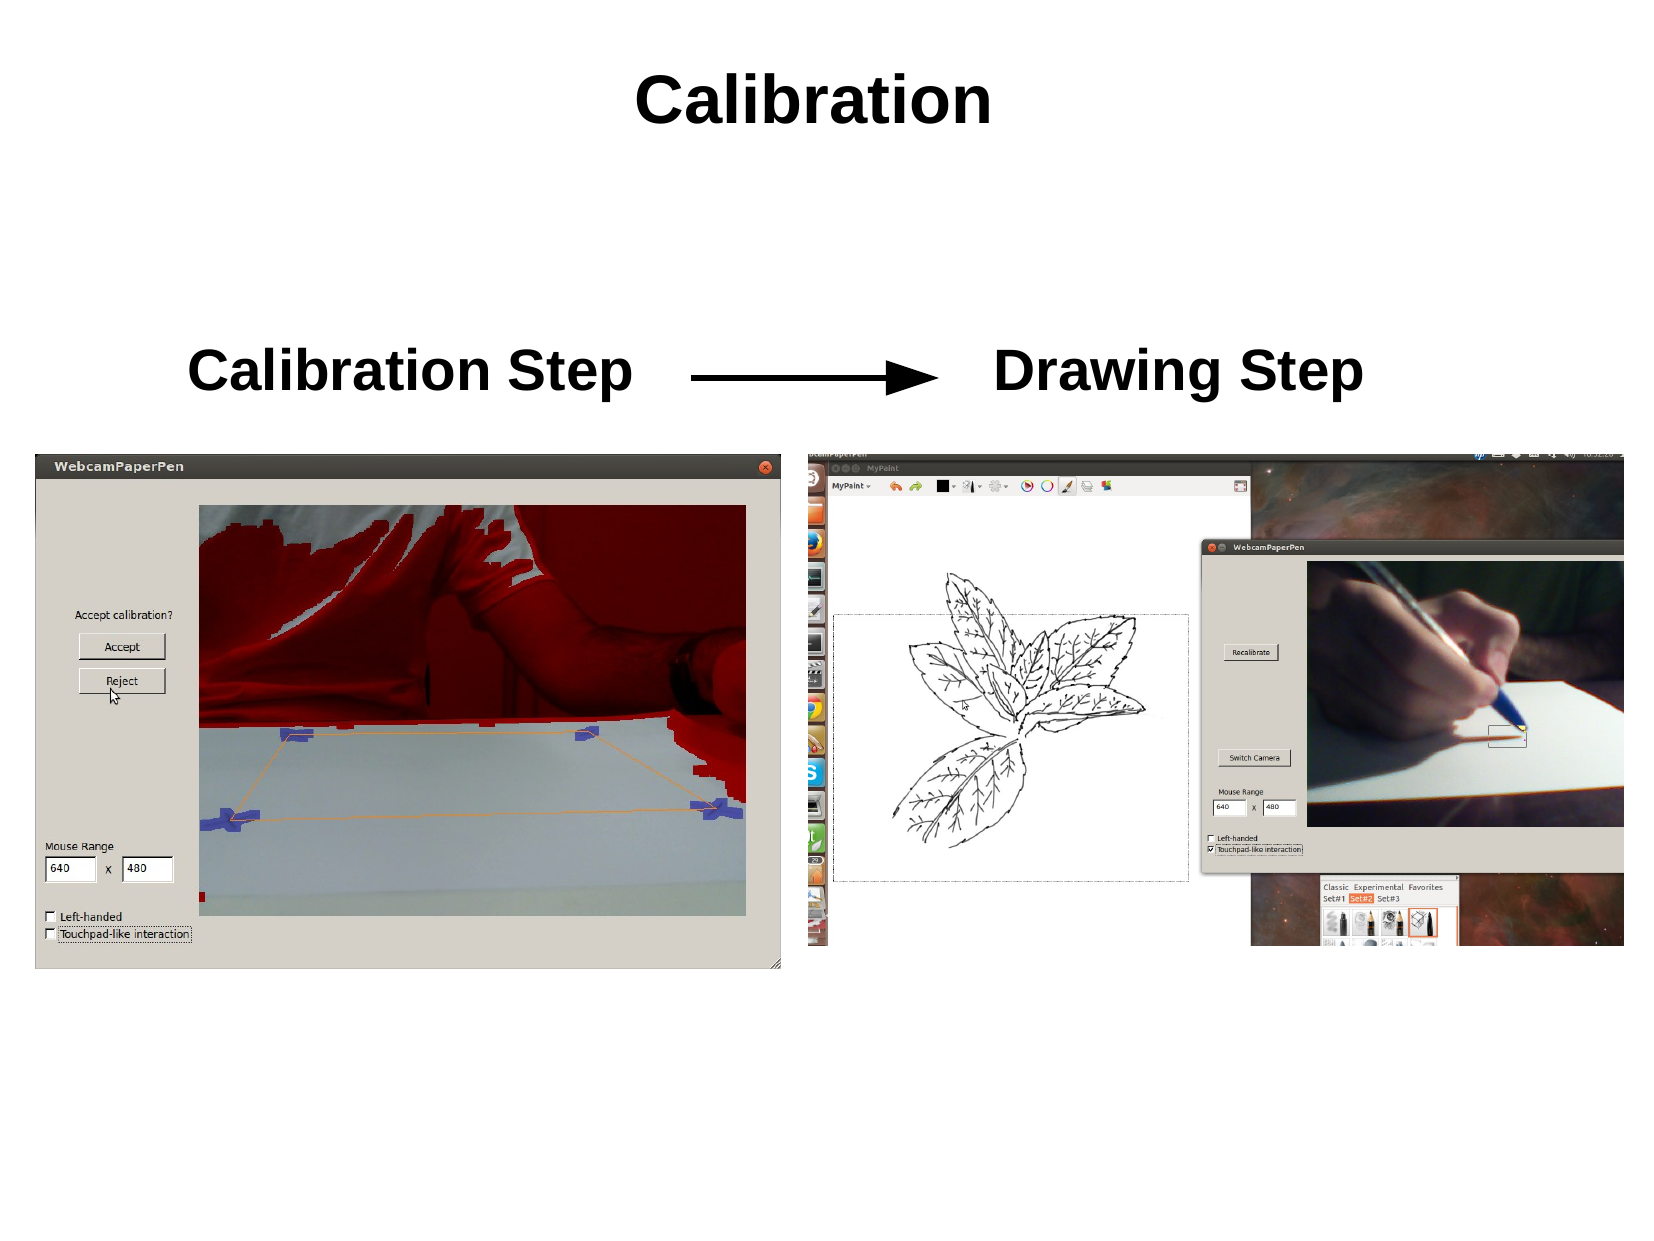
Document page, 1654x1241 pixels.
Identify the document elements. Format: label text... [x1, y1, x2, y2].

picture [808, 771, 816, 780]
text_box Drawing Step [962, 330, 1429, 411]
text_box Calibration [619, 53, 1028, 146]
picture [808, 454, 1624, 946]
text_box Calibration Step [123, 330, 666, 411]
picture [35, 454, 781, 969]
